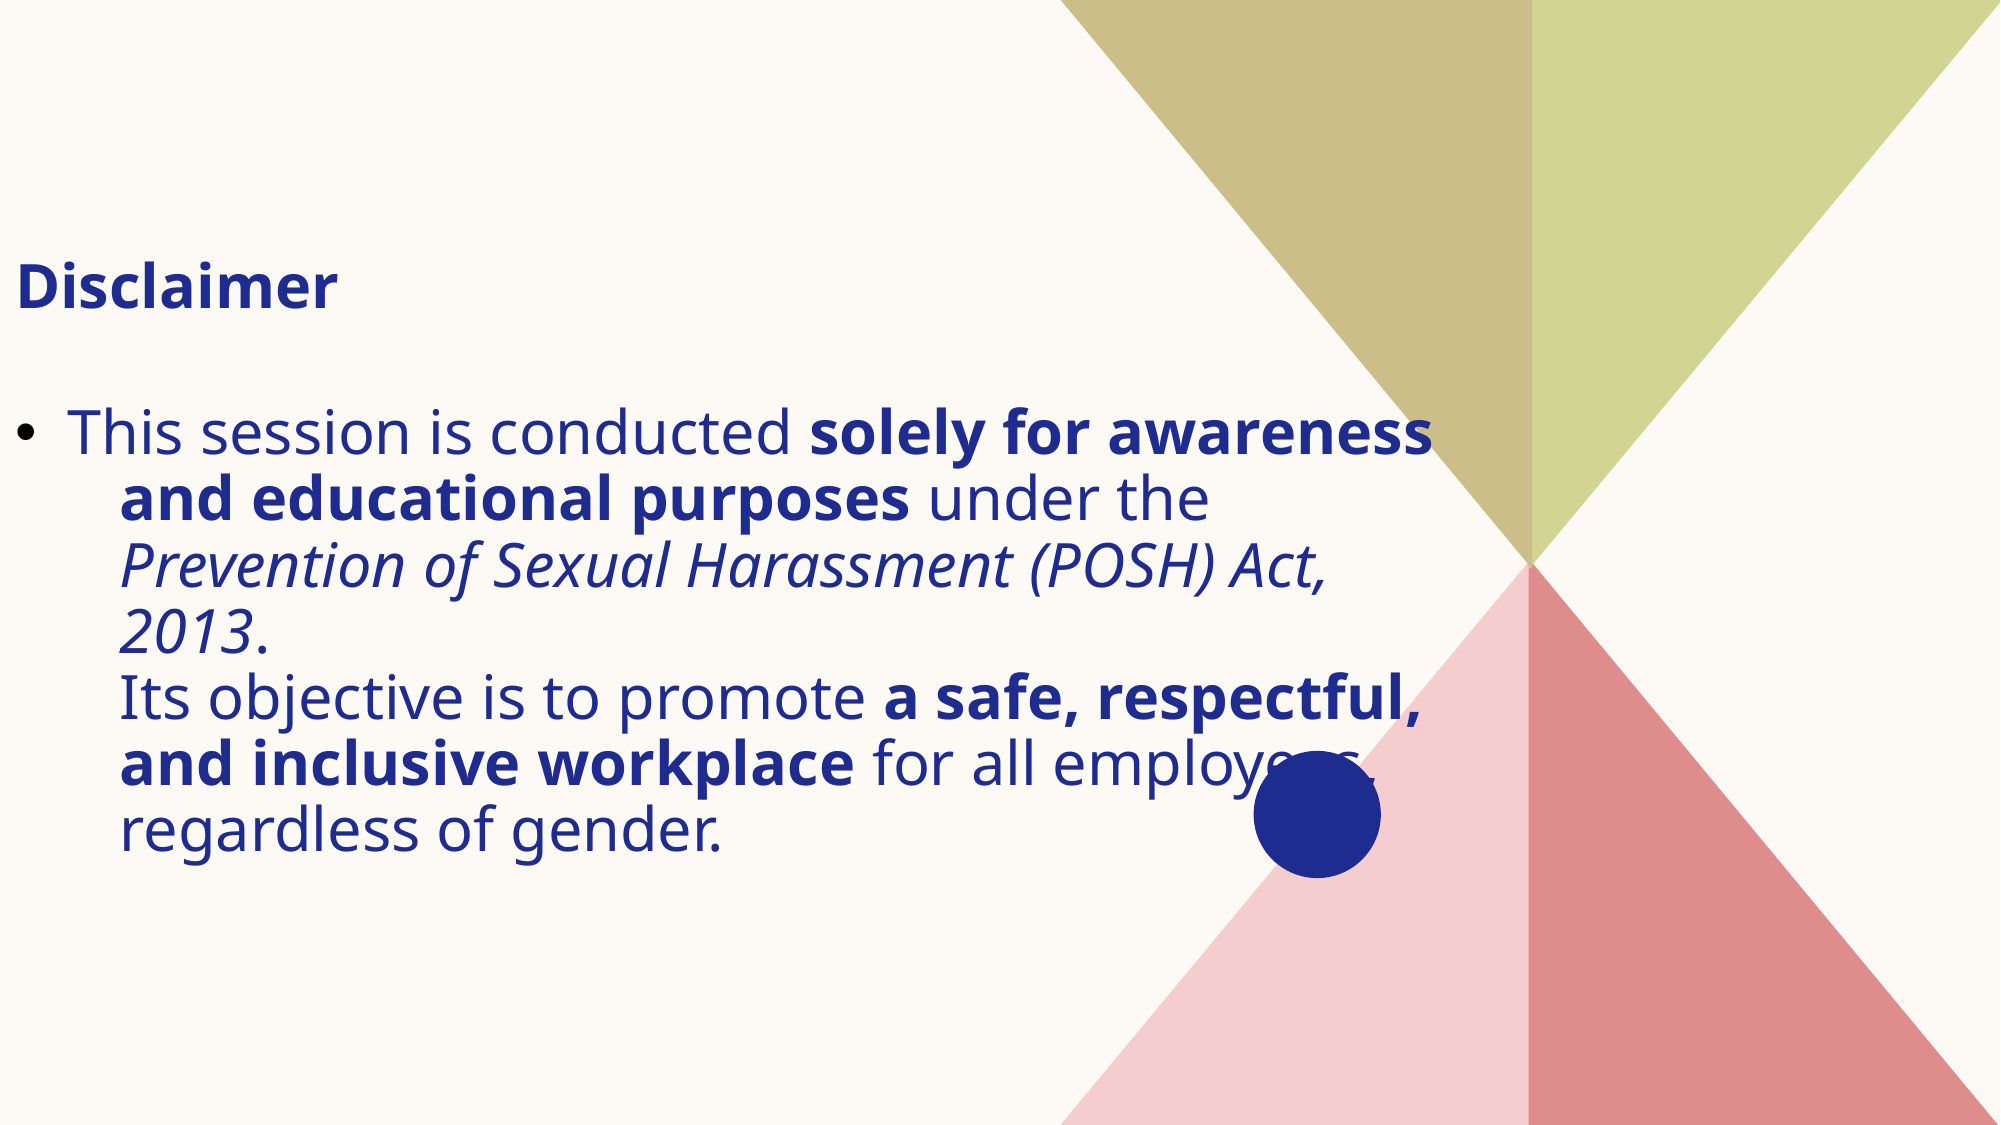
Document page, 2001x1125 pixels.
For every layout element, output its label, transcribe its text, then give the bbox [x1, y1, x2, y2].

list Disclaimer This session is conducted solely for awareness and educational purposes under the Prevention of Sexual Harassment (POSH) Act, 2013. Its objective is to promote a safe, respectful, and inclusive workplace for all employees, regardless of gender. [0, 248, 1465, 877]
